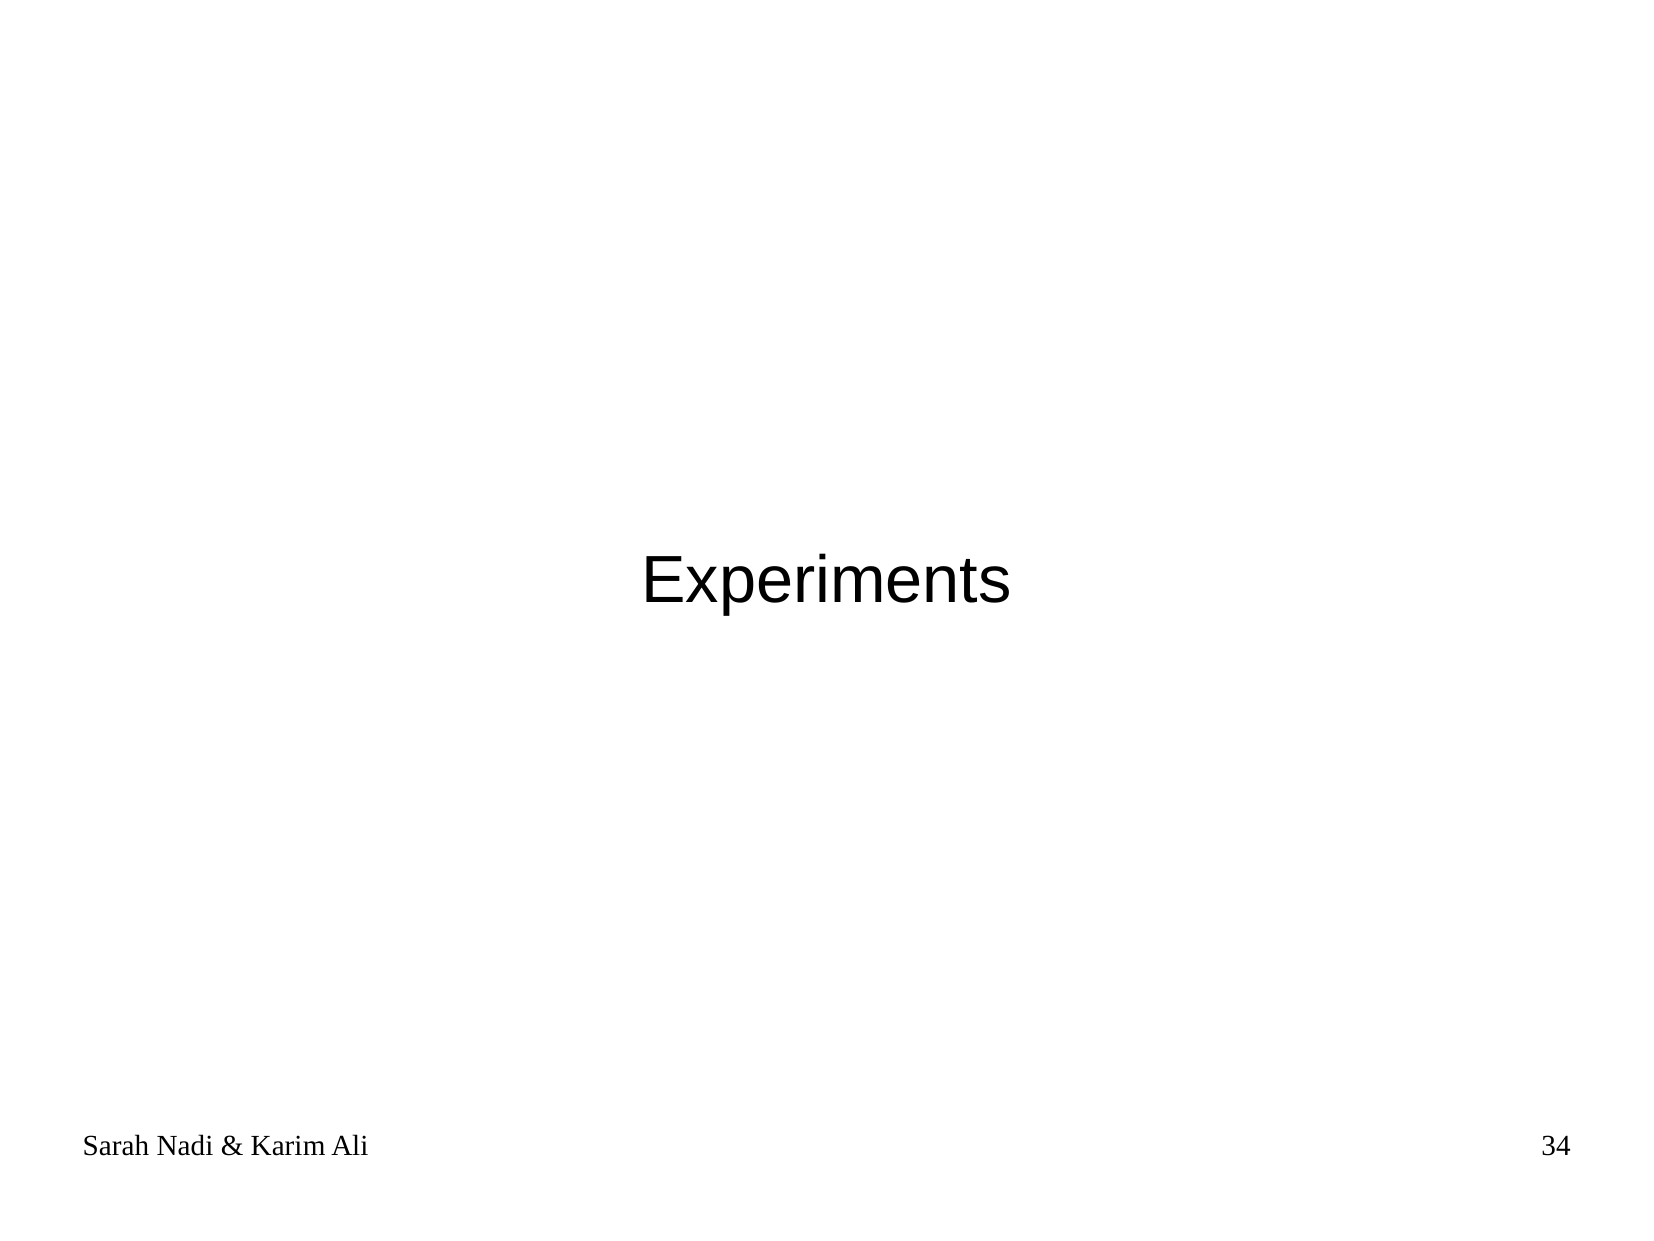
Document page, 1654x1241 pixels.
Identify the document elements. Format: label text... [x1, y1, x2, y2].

subtitle Experiments [82, 56, 1571, 1102]
